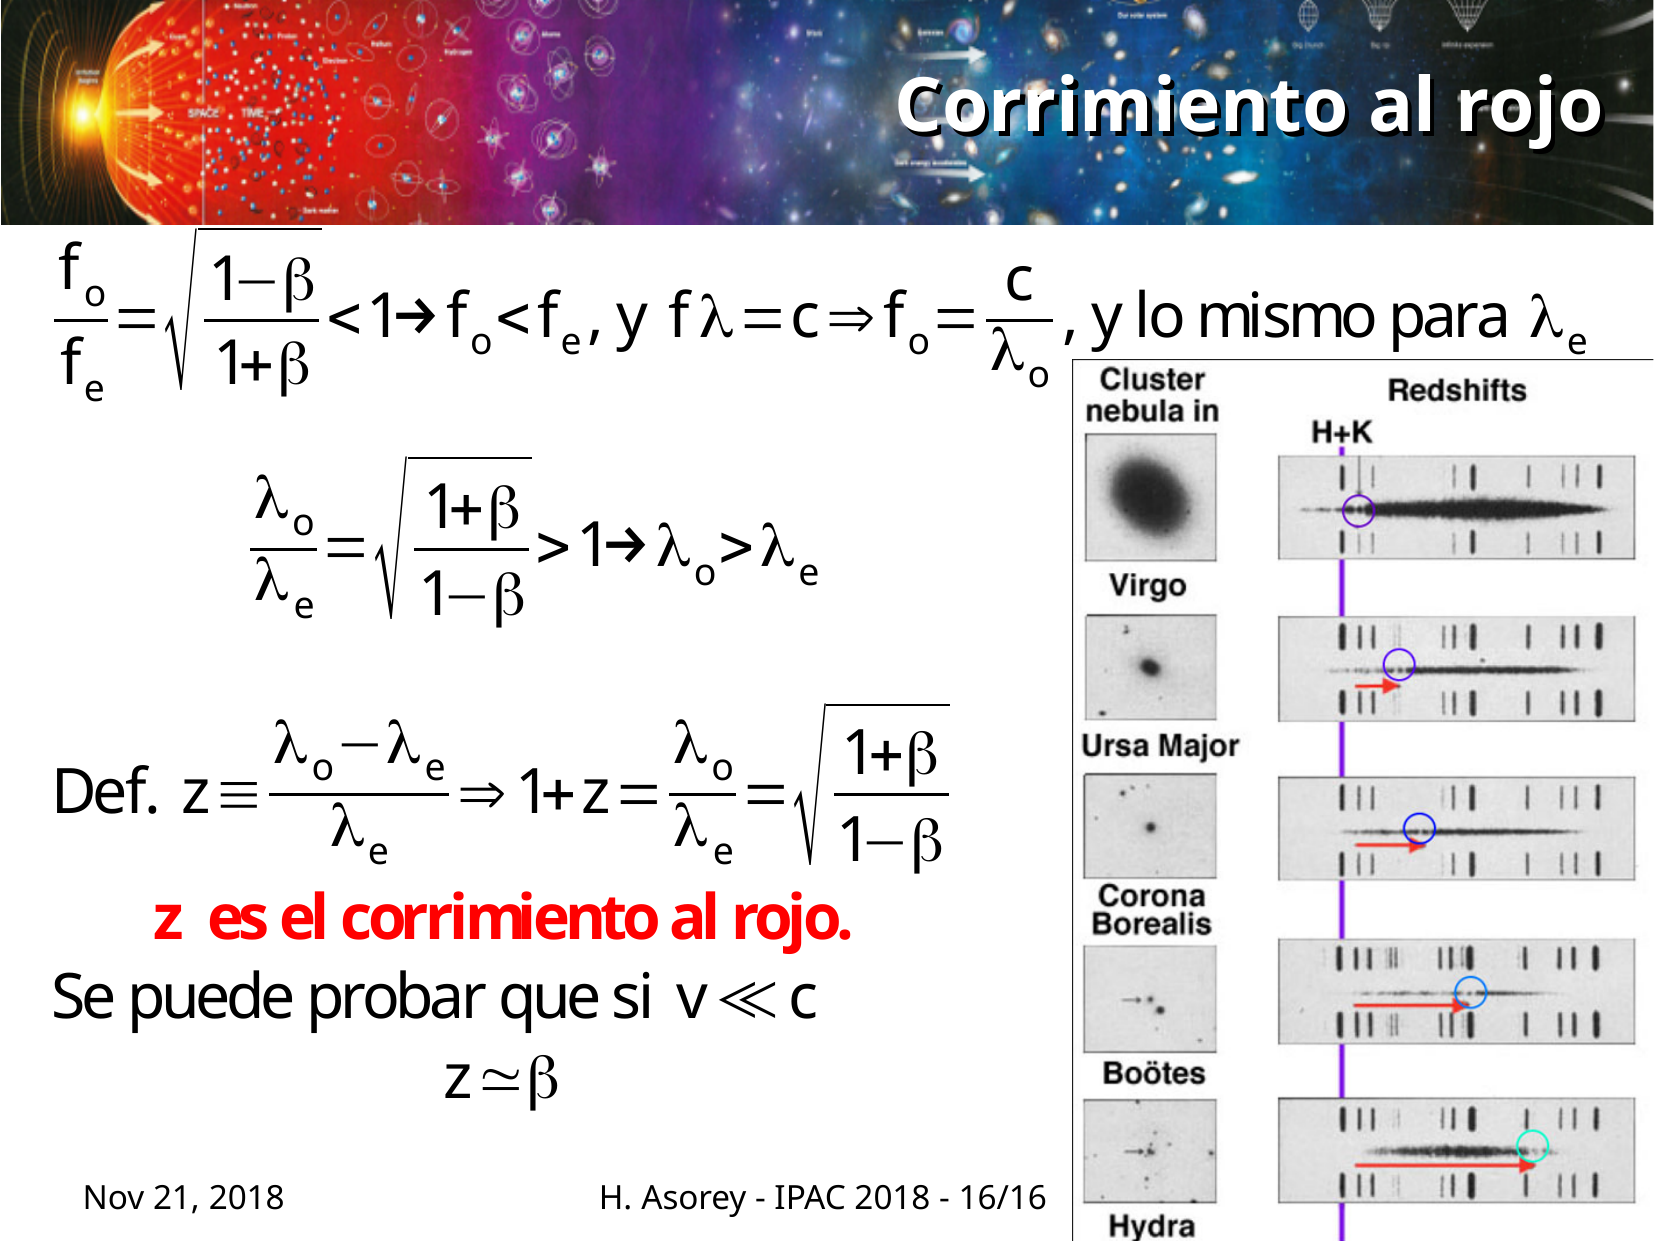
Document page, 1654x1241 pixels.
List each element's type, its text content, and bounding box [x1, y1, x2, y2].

chart [45, 700, 958, 1115]
chart [240, 454, 826, 631]
chart [45, 225, 1593, 412]
picture [1, 0, 1654, 225]
picture [1072, 359, 1654, 1241]
title Corrimiento al rojo [45, 15, 1606, 191]
